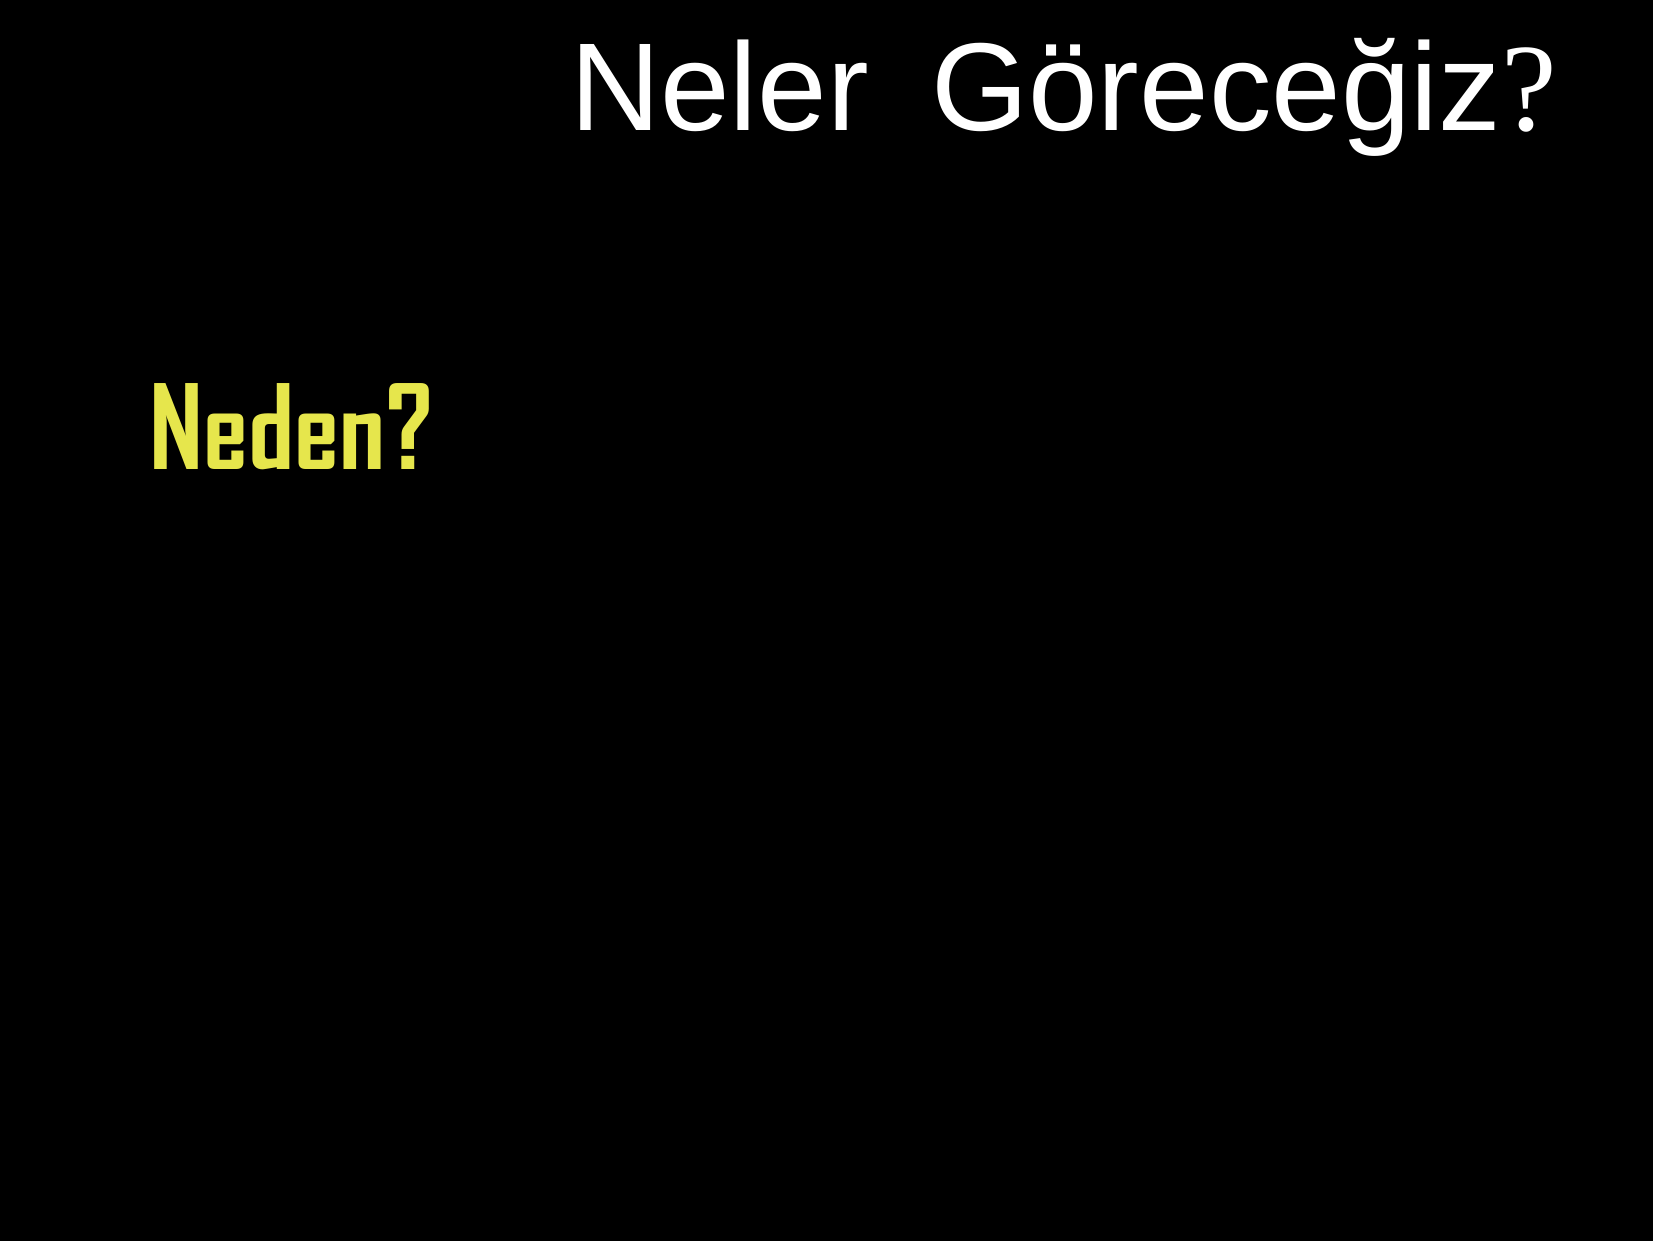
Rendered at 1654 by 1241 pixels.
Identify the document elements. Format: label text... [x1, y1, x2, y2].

text_box Neler Göreceğiz? [555, 36, 1098, 201]
text_box Neden? [135, 349, 448, 500]
